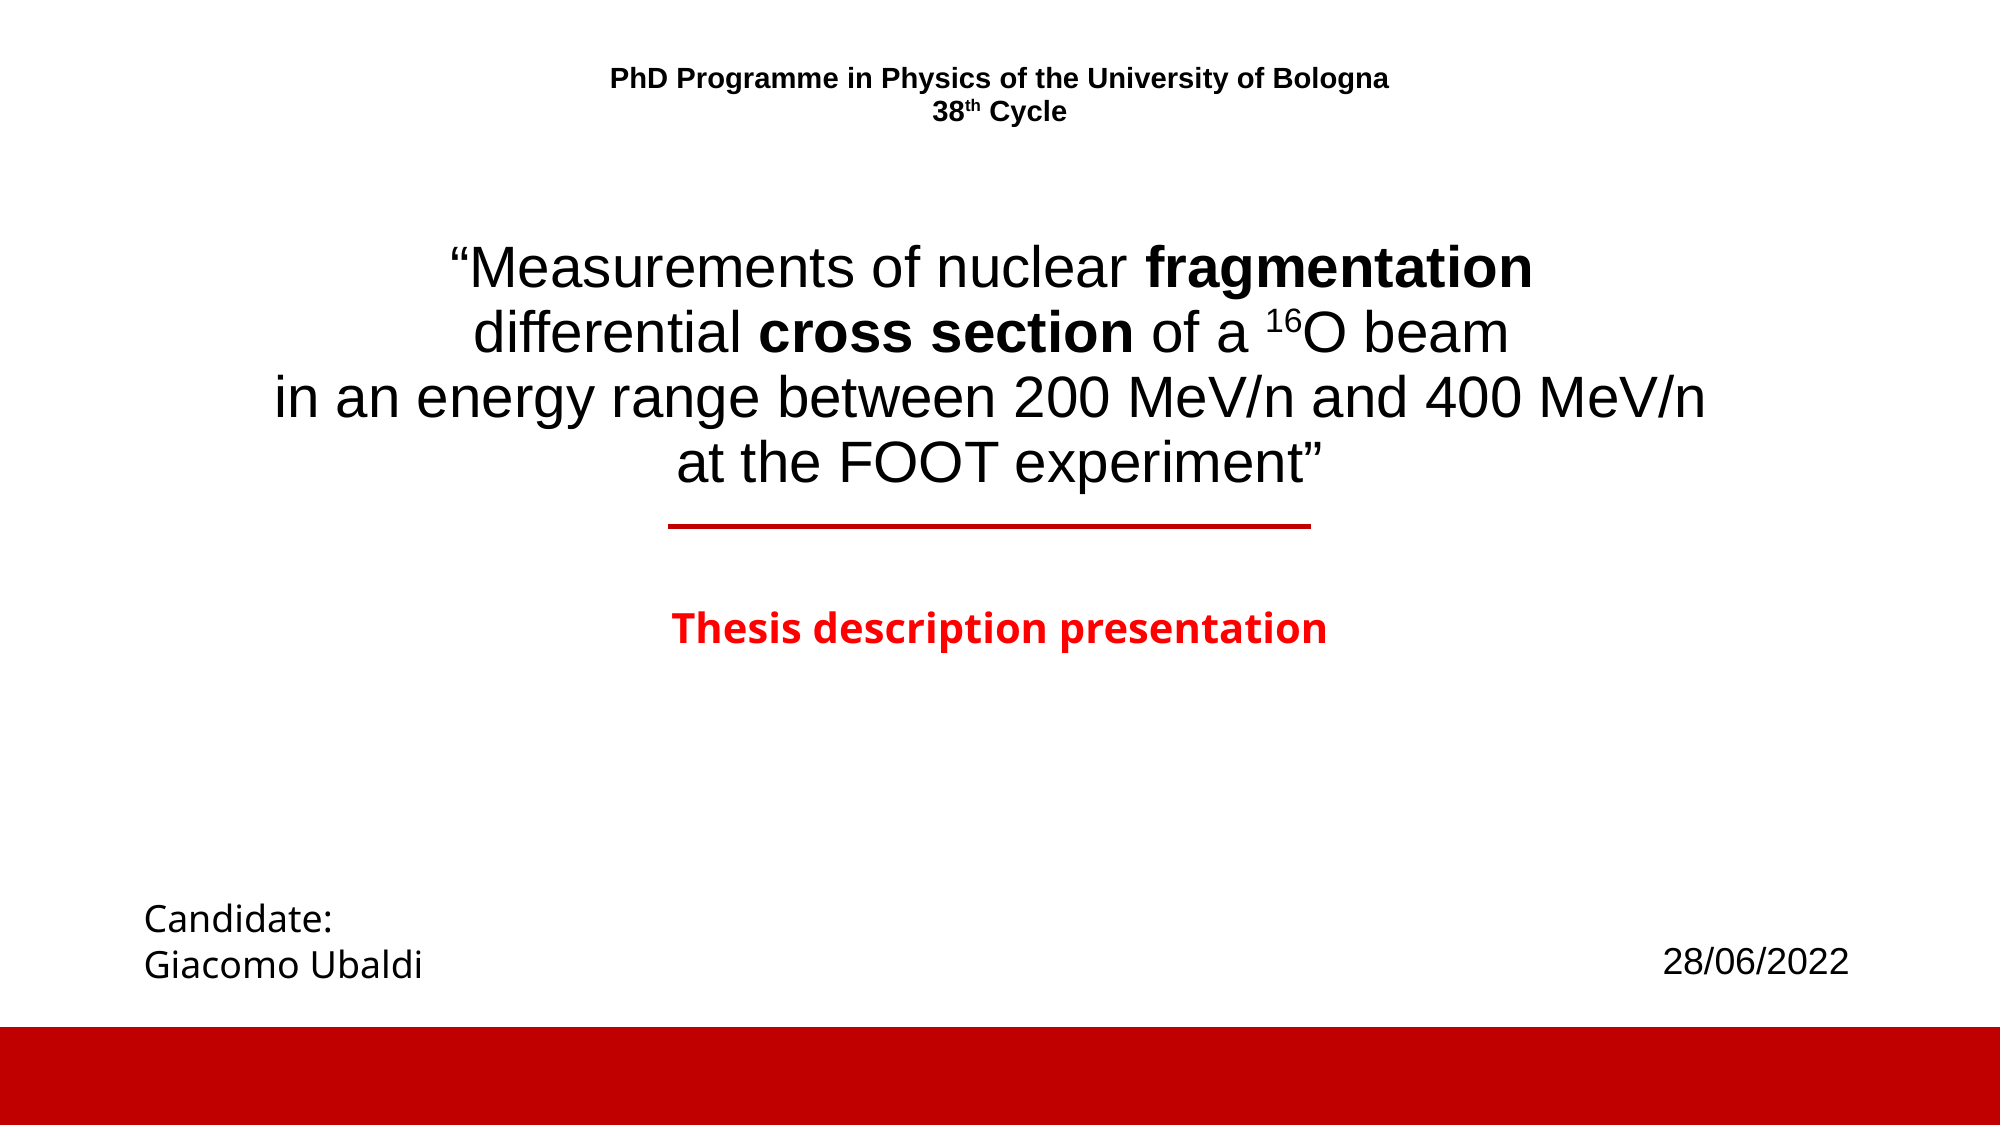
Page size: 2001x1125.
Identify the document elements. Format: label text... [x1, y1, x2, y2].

text_box “Measurements of nuclear fragmentation differential cross section of a 16O beam in an energy range between 200 MeV/n and 400 MeV/n at the FOOT experiment” [0, 227, 2000, 503]
text_box [0, 1029, 2000, 1125]
text_box 28/06/2022 [1647, 933, 1865, 990]
text_box Thesis description presentation [0, 566, 2000, 691]
text_box PhD Programme in Physics of the University of Bologna 38th Cycle [0, 54, 2000, 154]
text_box Candidate: Giacomo Ubaldi [128, 879, 567, 1004]
